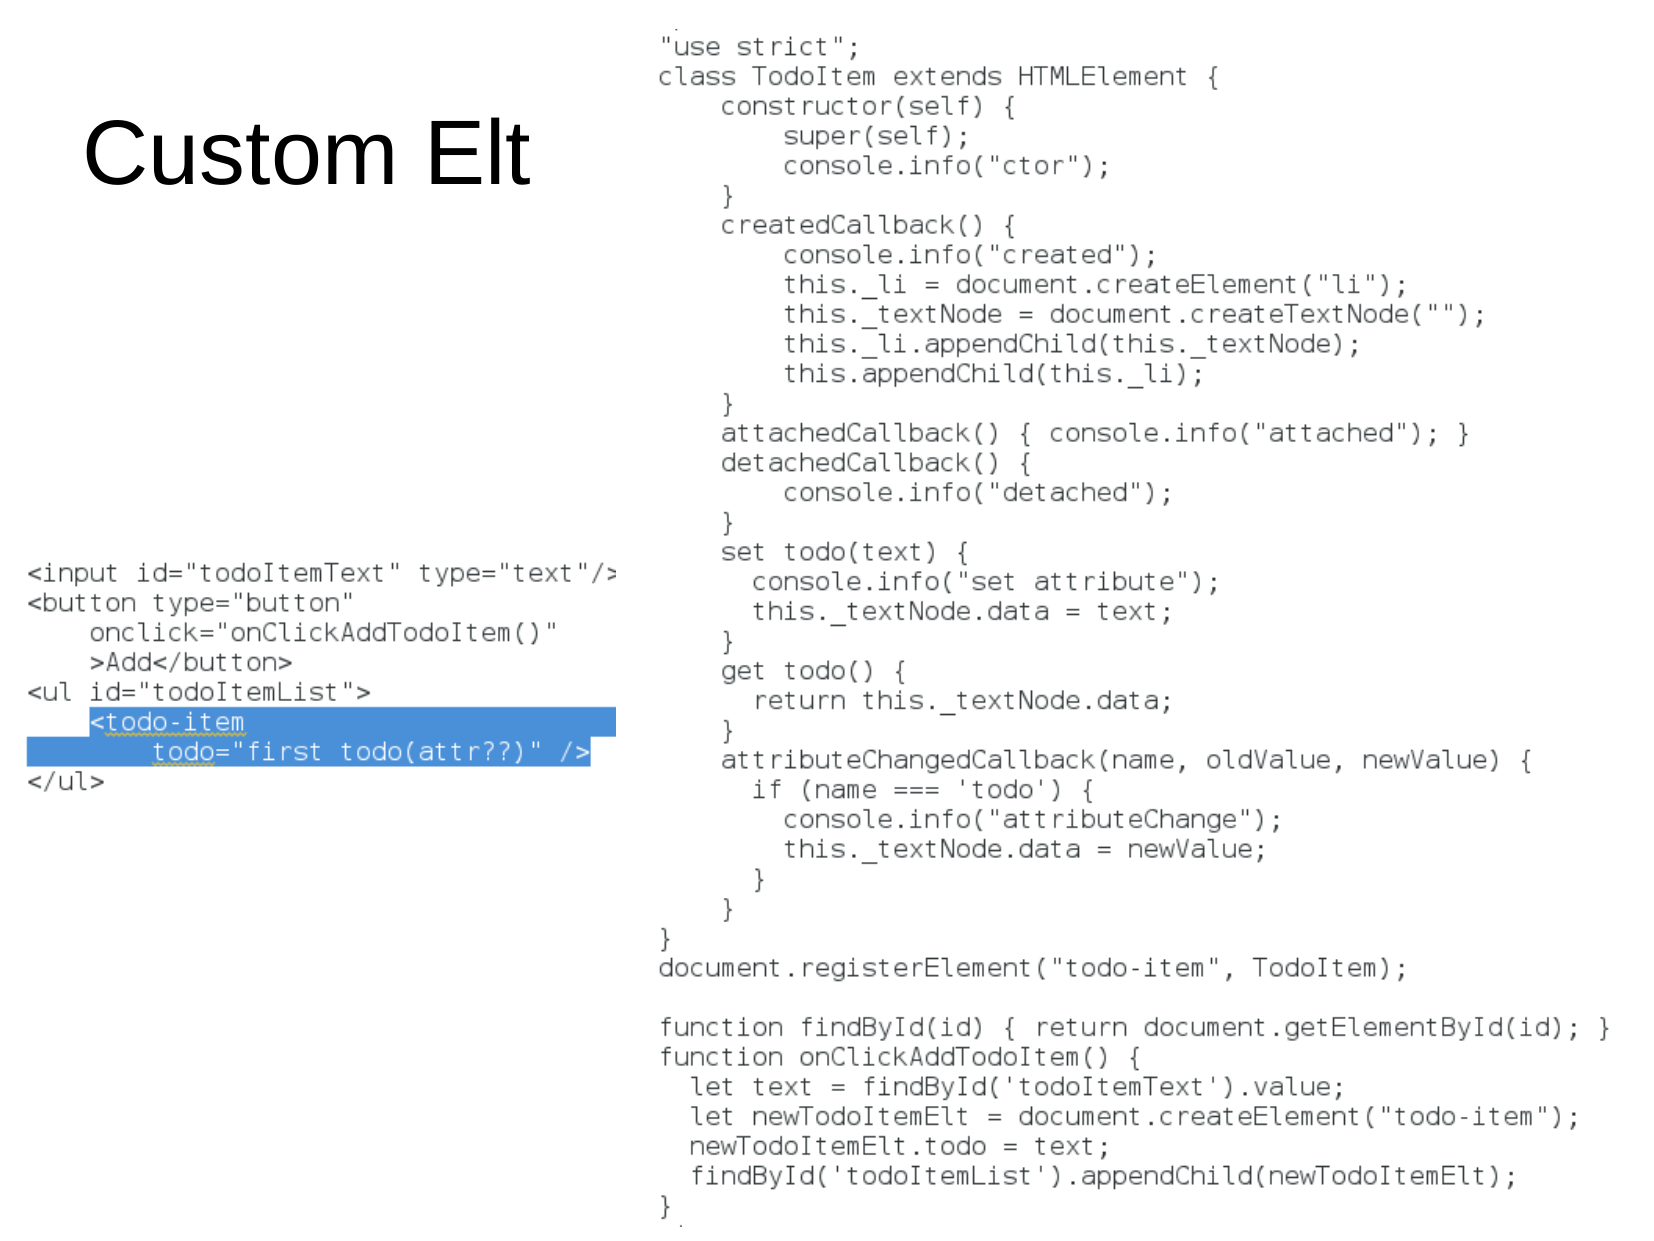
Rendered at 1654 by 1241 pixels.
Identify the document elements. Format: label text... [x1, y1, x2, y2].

picture [657, 29, 1621, 1227]
picture [24, 560, 616, 796]
title Custom Elt [82, 49, 657, 257]
